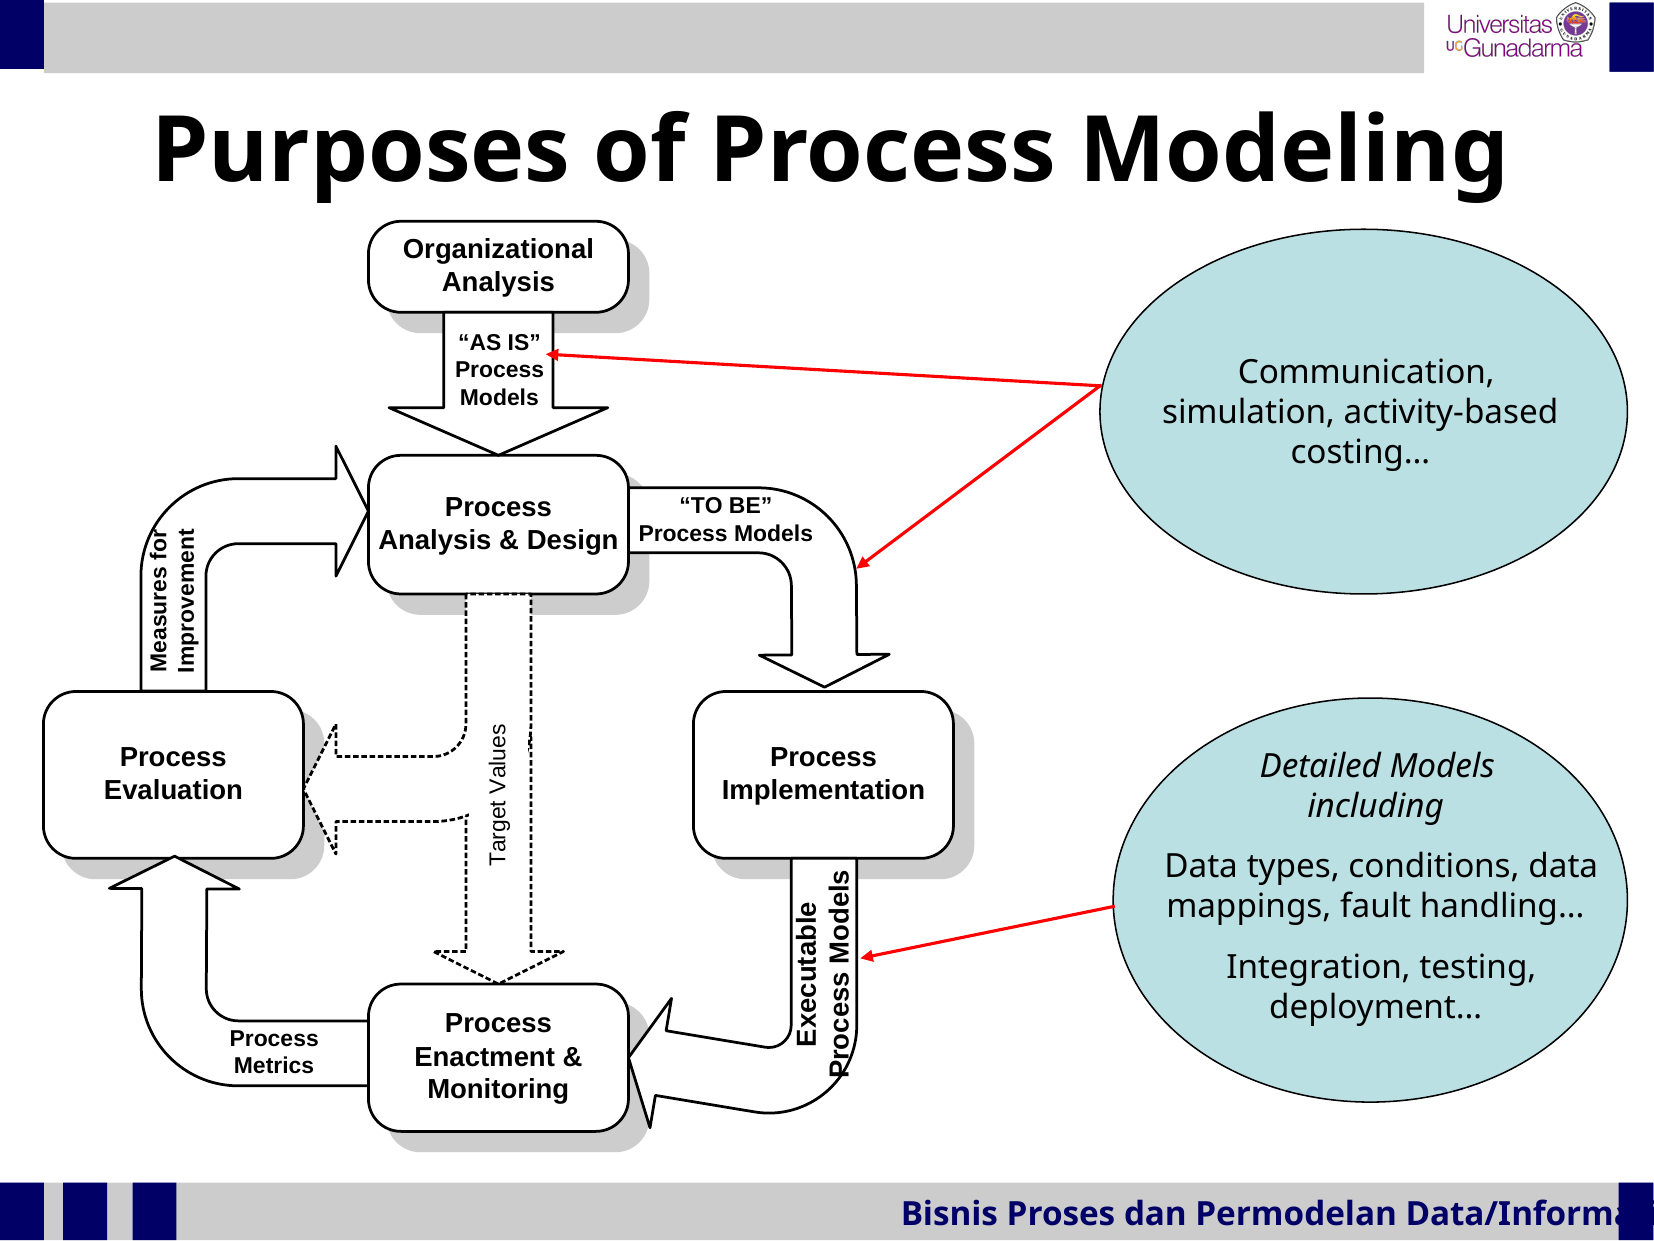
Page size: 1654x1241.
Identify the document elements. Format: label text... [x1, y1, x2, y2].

text_box [1220, 698, 1521, 736]
title Purposes of Process Modeling [70, 72, 1559, 216]
text_box Communication, simulation, activity-based costing… [1139, 281, 1583, 478]
text_box Detailed Models including Data types, conditions, data mappings, fault handling… Integration, testing, deployment… [1110, 736, 1641, 1033]
picture [1437, 2, 1610, 62]
chart [38, 215, 979, 1157]
text_box [1179, 229, 1548, 281]
text_box [1176, 1033, 1564, 1103]
text_box [1099, 310, 1628, 594]
